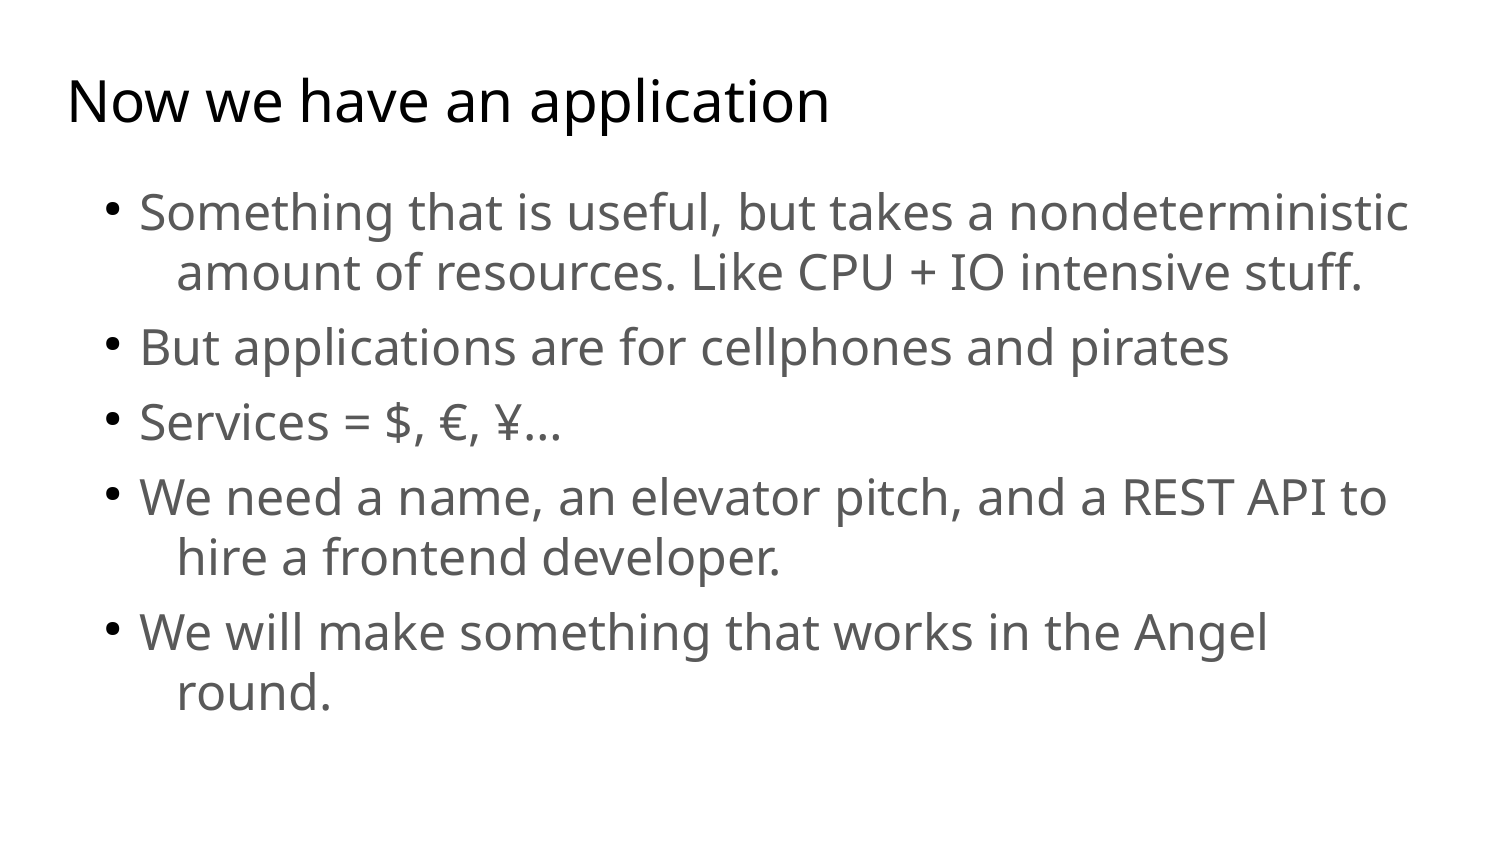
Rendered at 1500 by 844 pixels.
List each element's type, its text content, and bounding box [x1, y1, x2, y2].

title Now we have an application [51, 49, 1449, 144]
list Something that is useful, but takes a nondeterministic amount of resources. Like CPU + IO intensive stuff. But applications are for cellphones and pirates Services = $, €, ¥… We need a name, an elevator pitch, and a REST API to hire a frontend developer. We will make something that works in the Angel round. [51, 165, 1449, 726]
